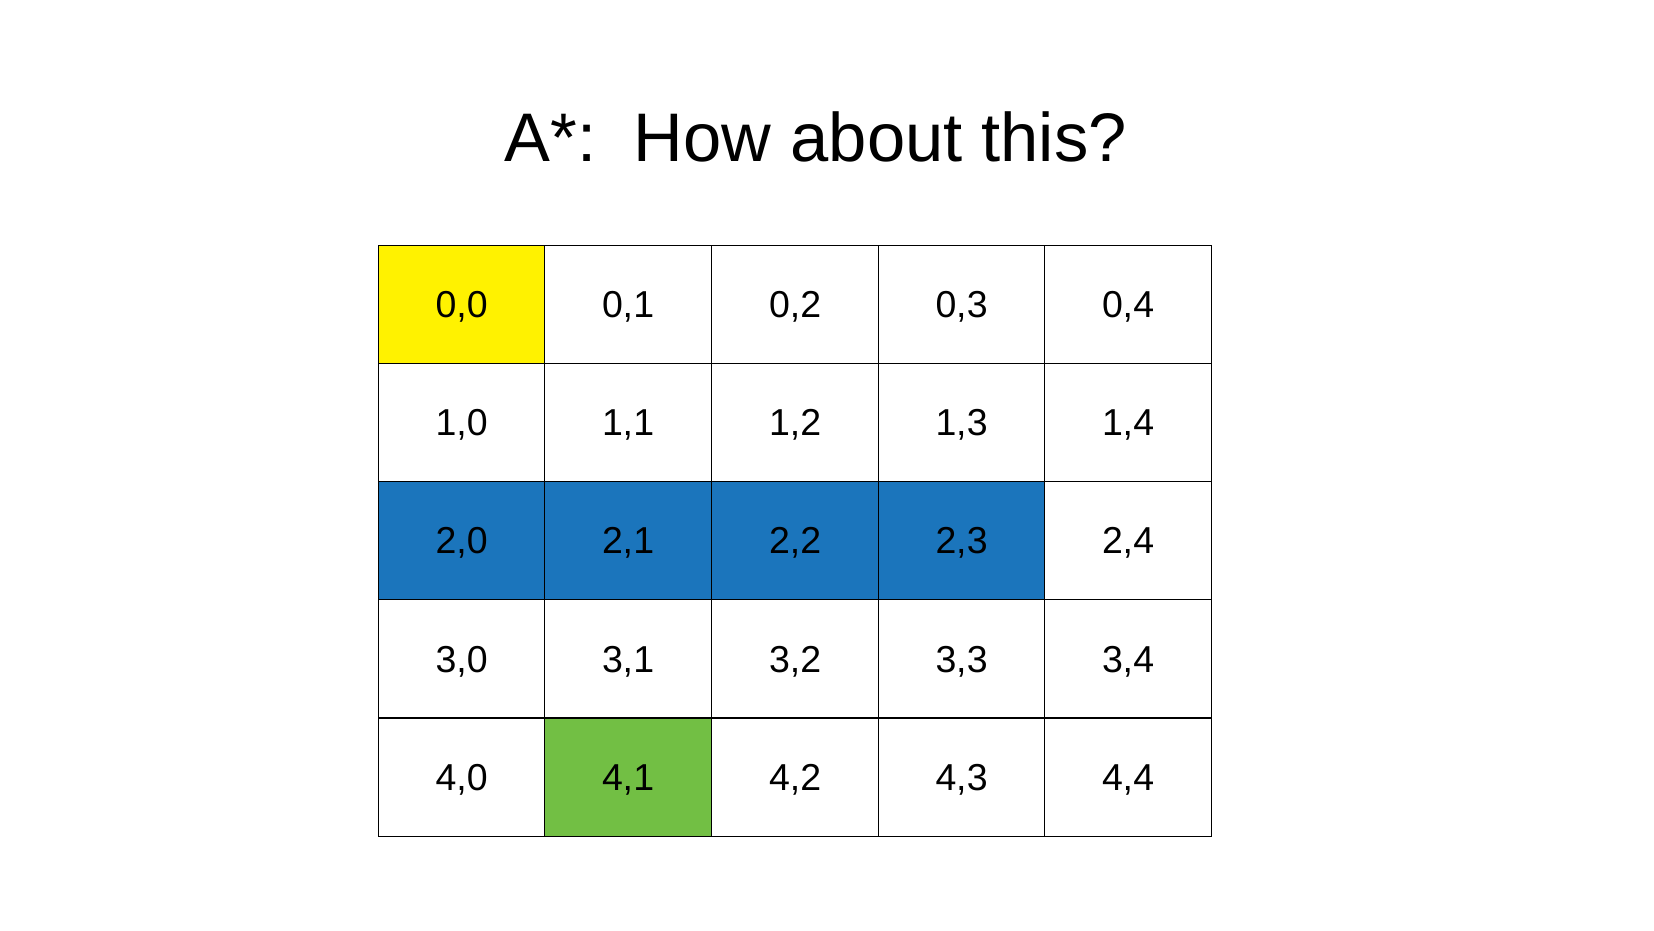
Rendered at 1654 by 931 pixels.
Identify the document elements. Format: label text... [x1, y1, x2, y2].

table_cell 4,4 [1045, 719, 1211, 836]
table_cell 3,2 [712, 600, 878, 717]
table_cell 1,0 [379, 364, 544, 481]
table_cell 4,1 [545, 719, 711, 836]
table_cell 1,3 [879, 364, 1044, 481]
table_cell 1,2 [712, 364, 878, 481]
table_header 0,0 [379, 246, 544, 363]
table_header 0,2 [712, 246, 878, 363]
table_cell 2,1 [545, 482, 711, 599]
table_cell 1,4 [1045, 364, 1211, 481]
table_cell 2,2 [712, 482, 878, 599]
table_cell 3,3 [879, 600, 1044, 717]
table_cell 4,0 [379, 719, 544, 836]
table_cell 3,1 [545, 600, 711, 717]
table_cell 4,2 [712, 719, 878, 836]
table_cell 2,4 [1045, 482, 1211, 599]
table_header 0,1 [545, 246, 711, 363]
table_cell 2,3 [879, 482, 1044, 599]
title A*: How about this? [71, 60, 1561, 216]
table_cell 2,0 [379, 482, 544, 599]
table_header 0,3 [879, 246, 1044, 363]
table_cell 1,1 [545, 364, 711, 481]
table_header 0,4 [1045, 246, 1211, 363]
table_cell 4,3 [879, 719, 1044, 836]
table_cell 3,0 [379, 600, 544, 717]
table_cell 3,4 [1045, 600, 1211, 717]
